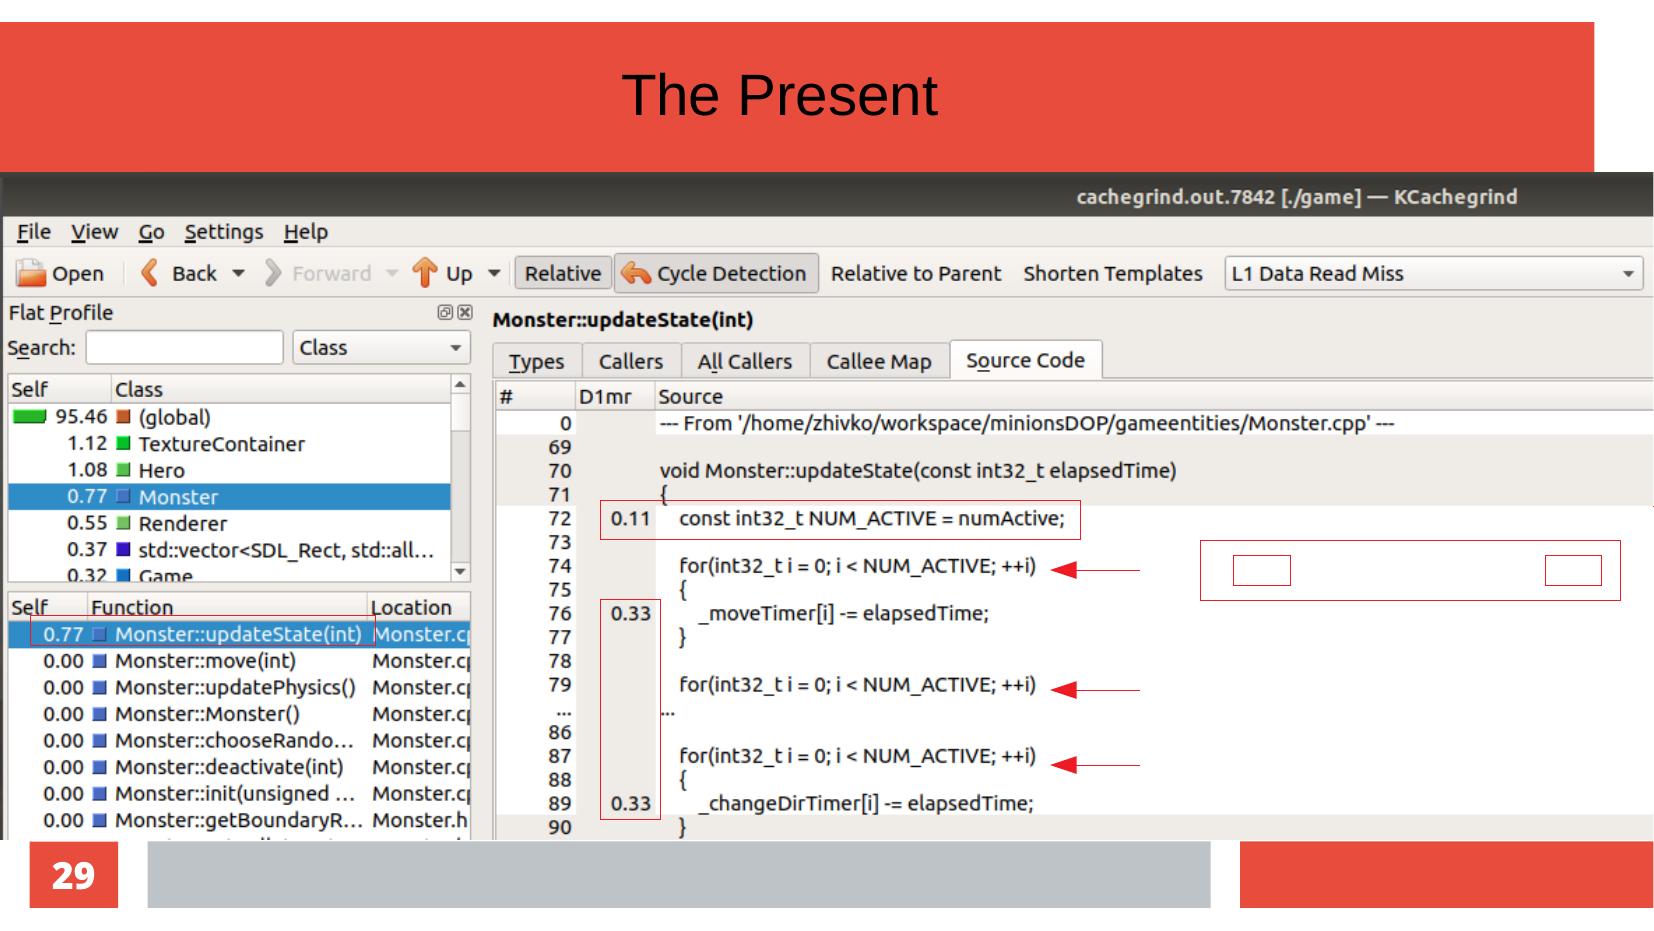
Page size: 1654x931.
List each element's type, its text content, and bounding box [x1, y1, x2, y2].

text_box The Present [270, 55, 1291, 136]
text_box [1200, 540, 1621, 601]
picture [0, 172, 1654, 841]
